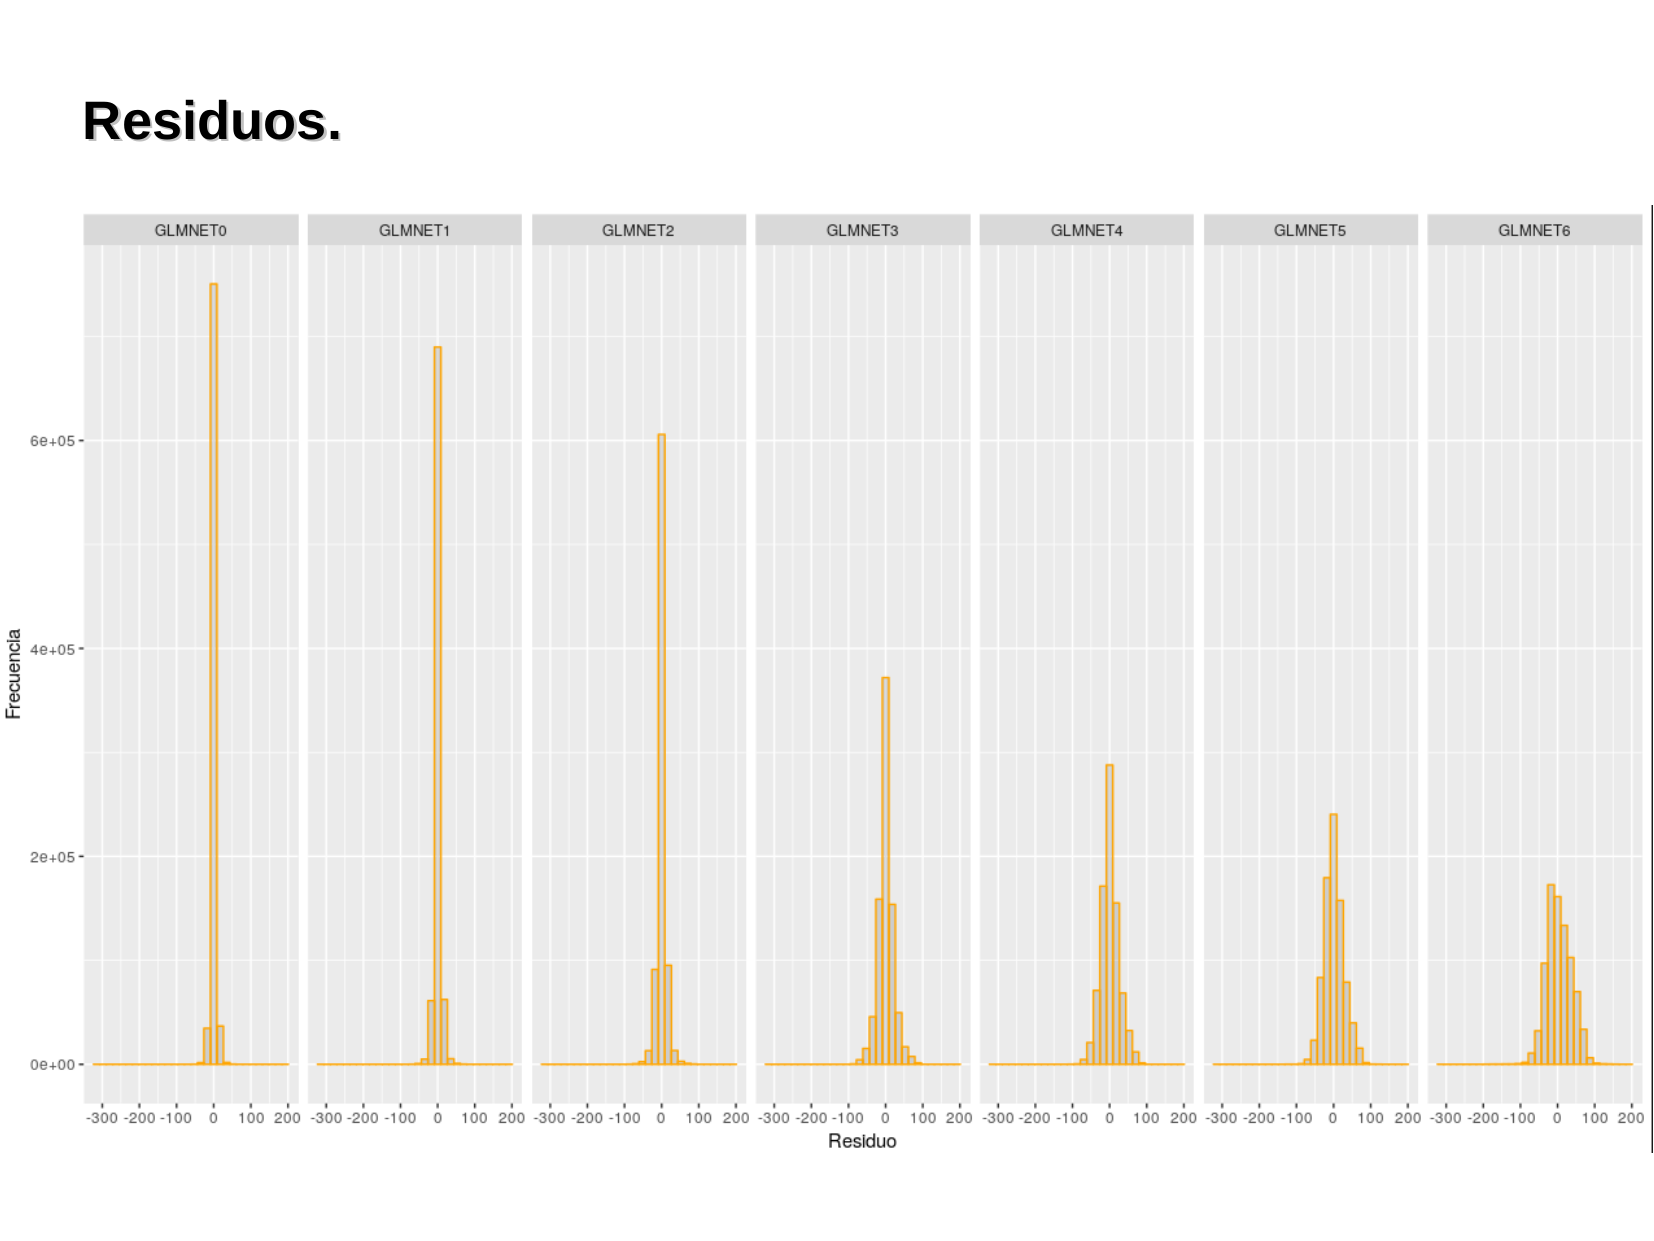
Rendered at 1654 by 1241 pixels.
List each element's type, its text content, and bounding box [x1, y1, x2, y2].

text_box Residuos. [68, 82, 358, 205]
picture [0, 205, 1653, 1153]
